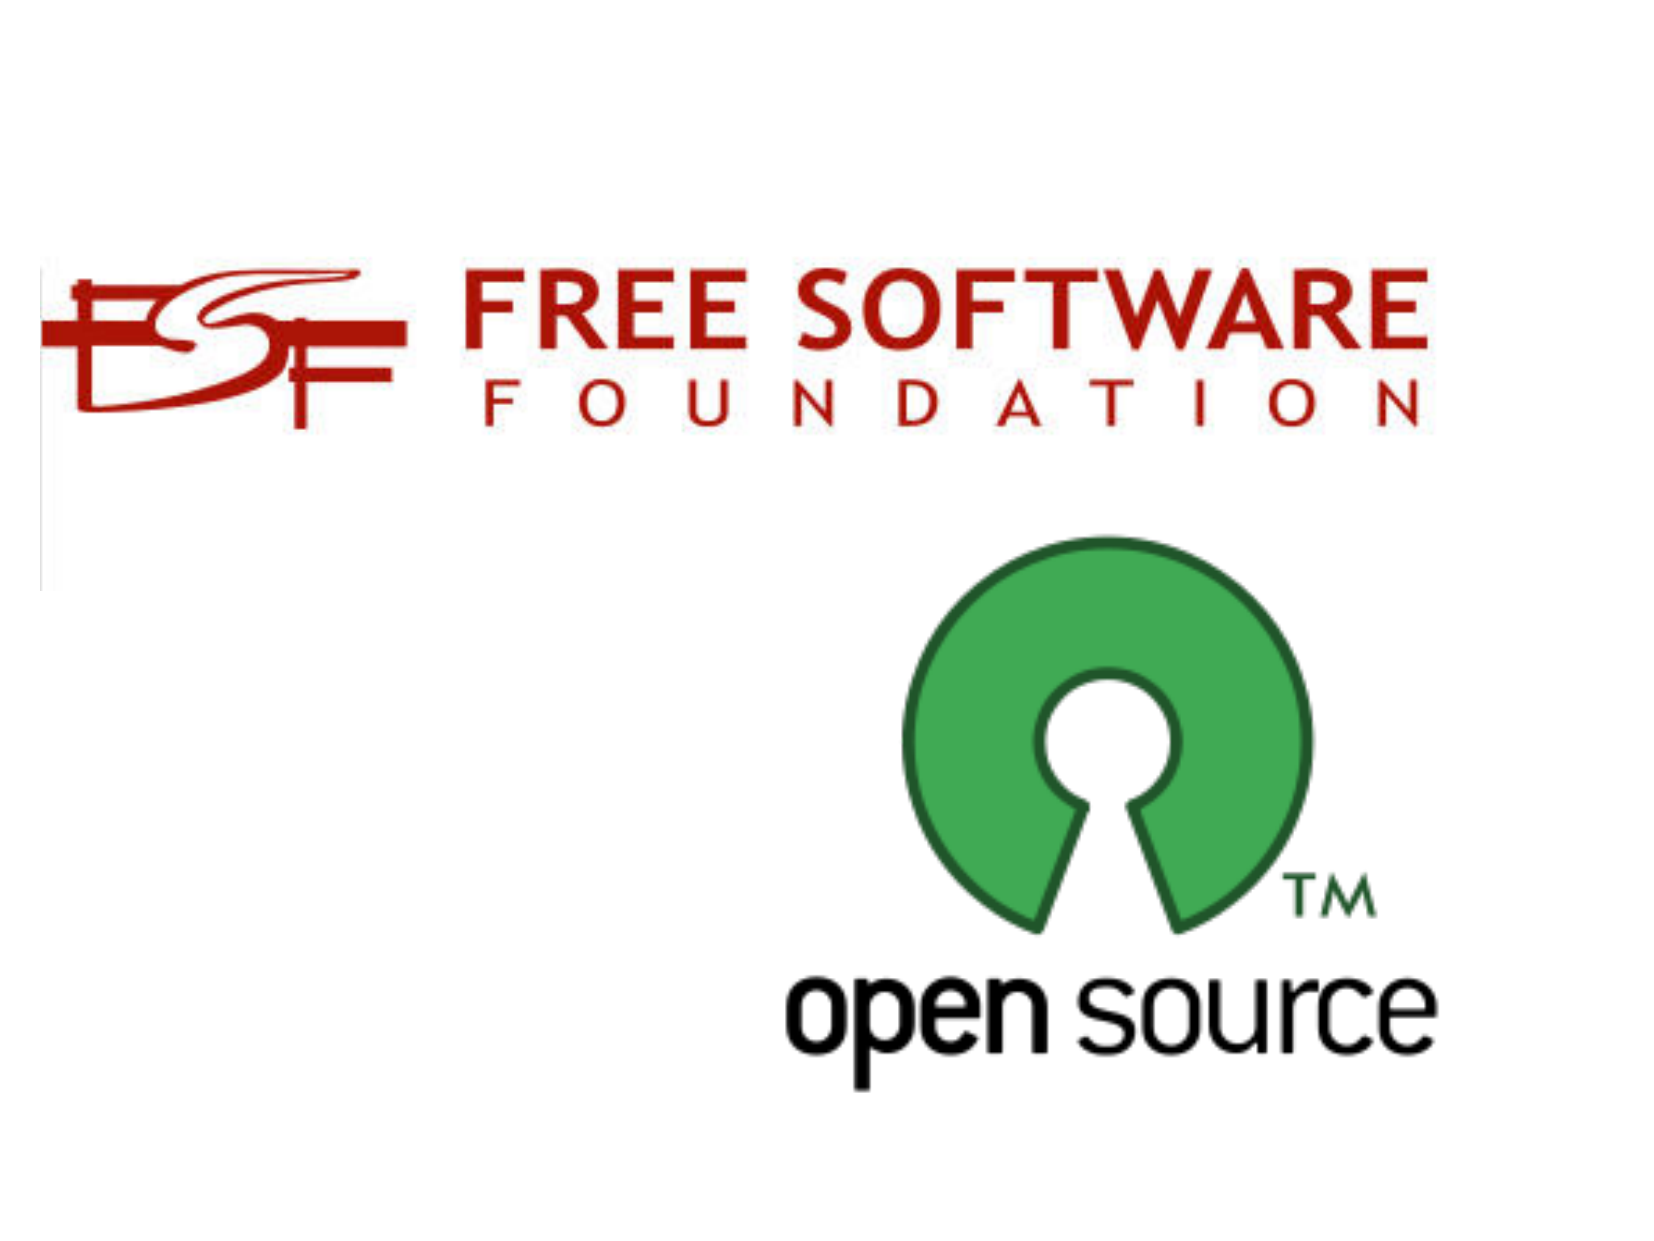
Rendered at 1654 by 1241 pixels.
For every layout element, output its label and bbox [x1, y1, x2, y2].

picture [40, 58, 1492, 1123]
